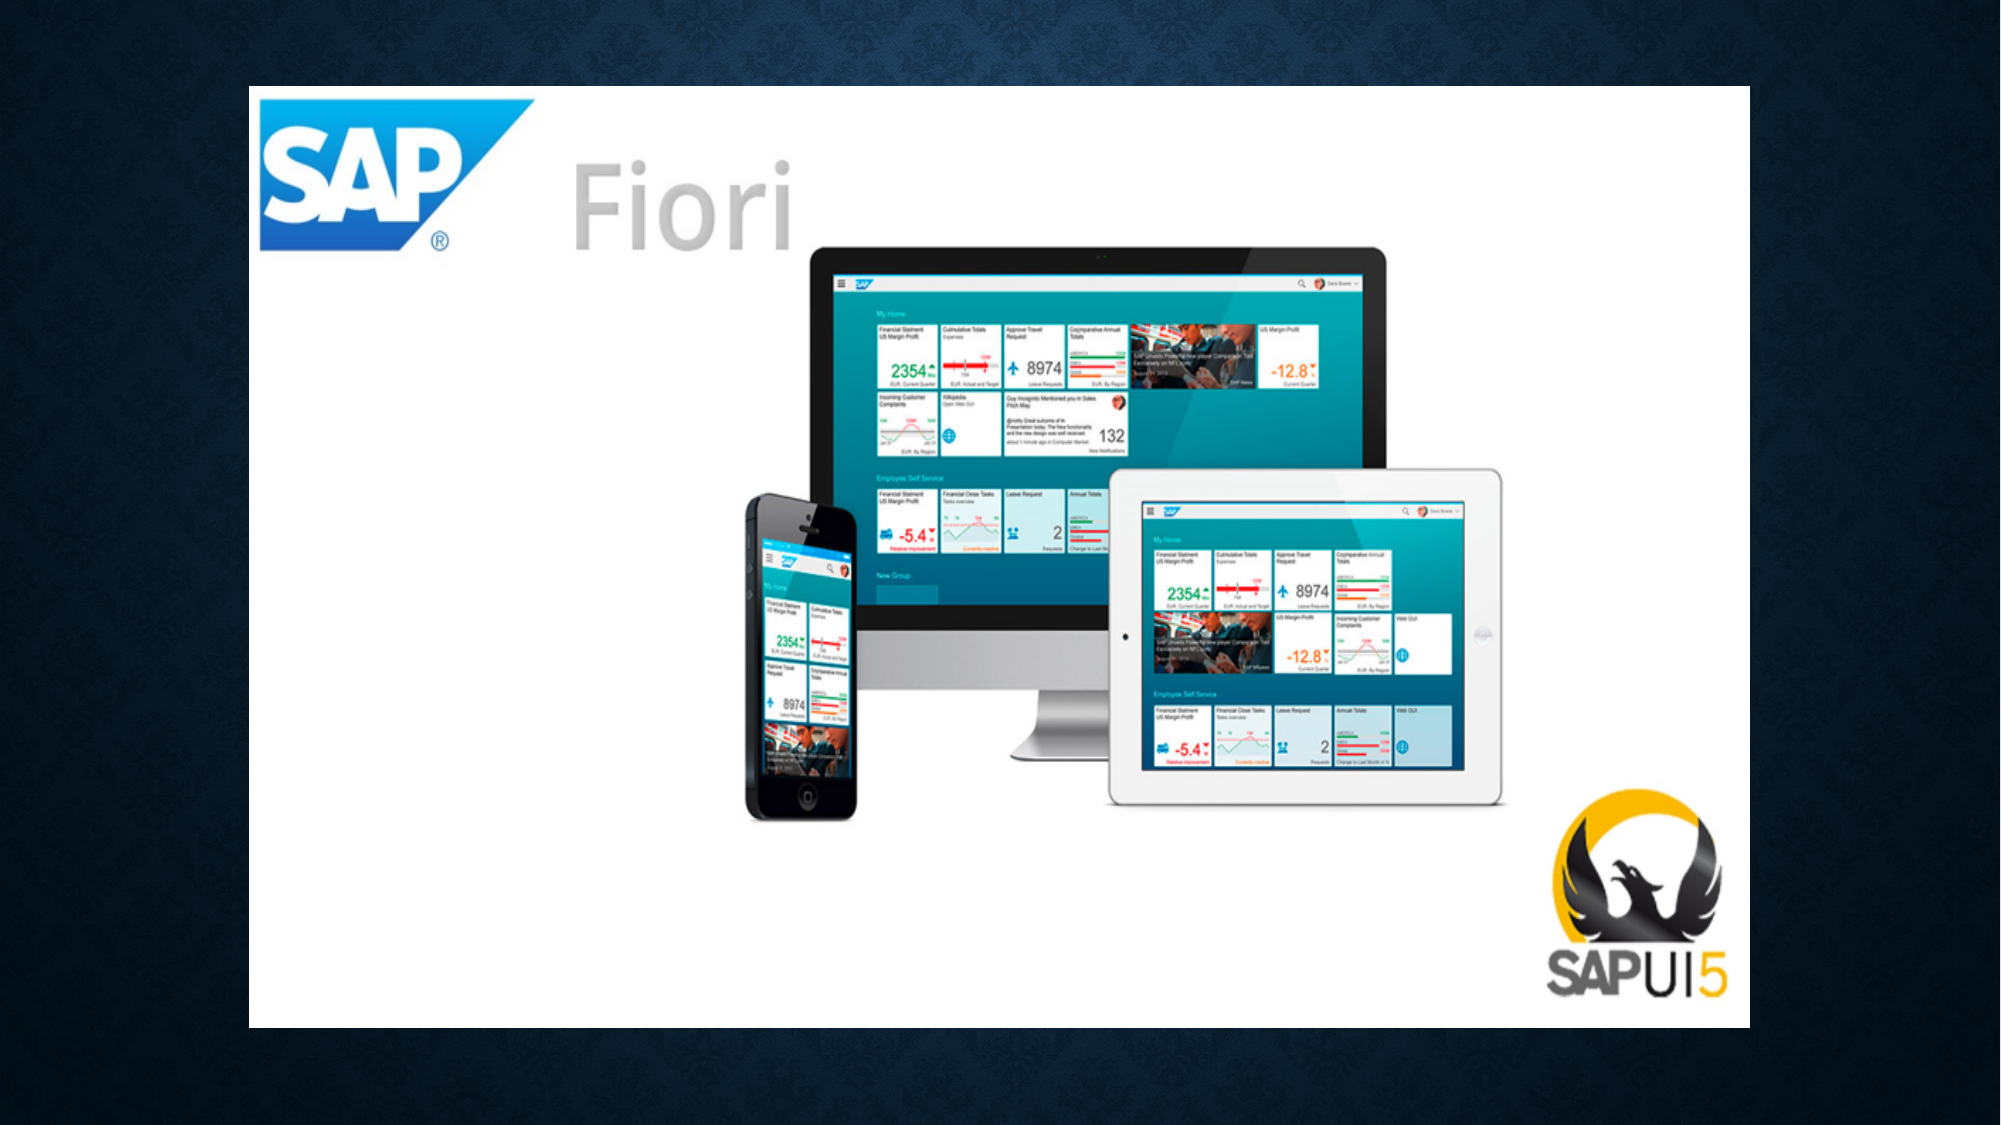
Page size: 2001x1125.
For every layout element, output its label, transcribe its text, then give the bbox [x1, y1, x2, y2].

title SAP FIORI [362, 19, 1638, 86]
picture [0, 0, 2001, 1125]
